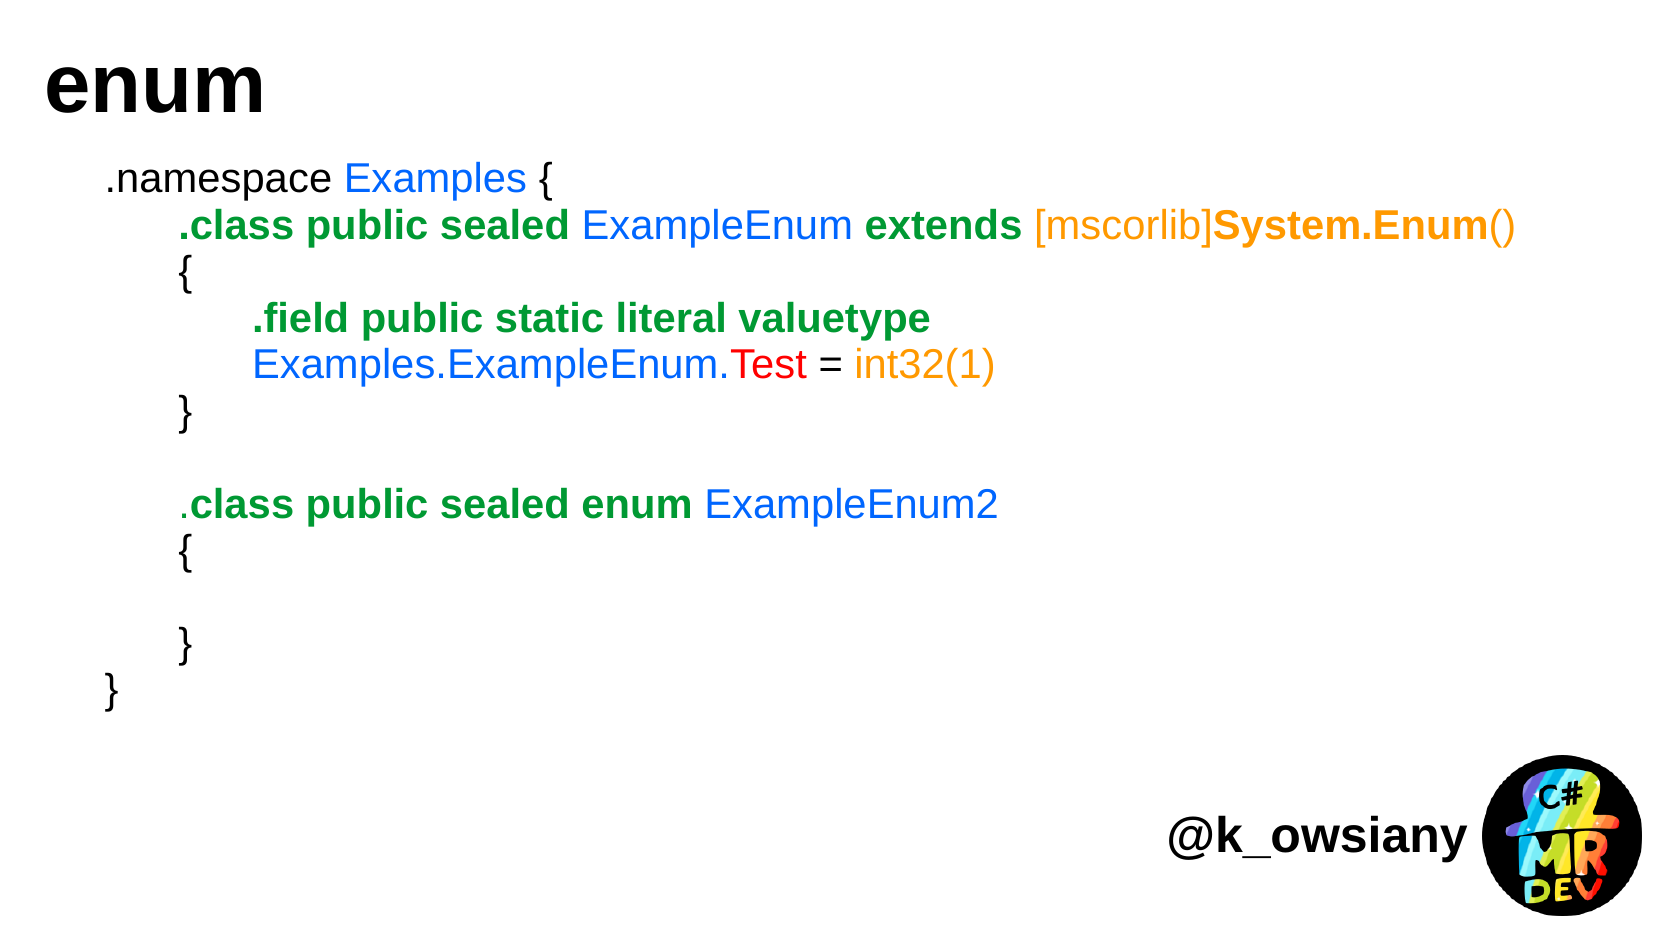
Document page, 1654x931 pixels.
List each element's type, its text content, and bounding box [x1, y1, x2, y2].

text_box enum [29, 29, 697, 138]
picture [1482, 755, 1642, 916]
text_box .namespace Examples { .class public sealed ExampleEnum extends [mscorlib]System.Enum() { .field public static literal valuetype Examples.ExampleEnum.Test = int32(1) } .class public sealed enum ExampleEnum2 { } } [89, 147, 1619, 762]
